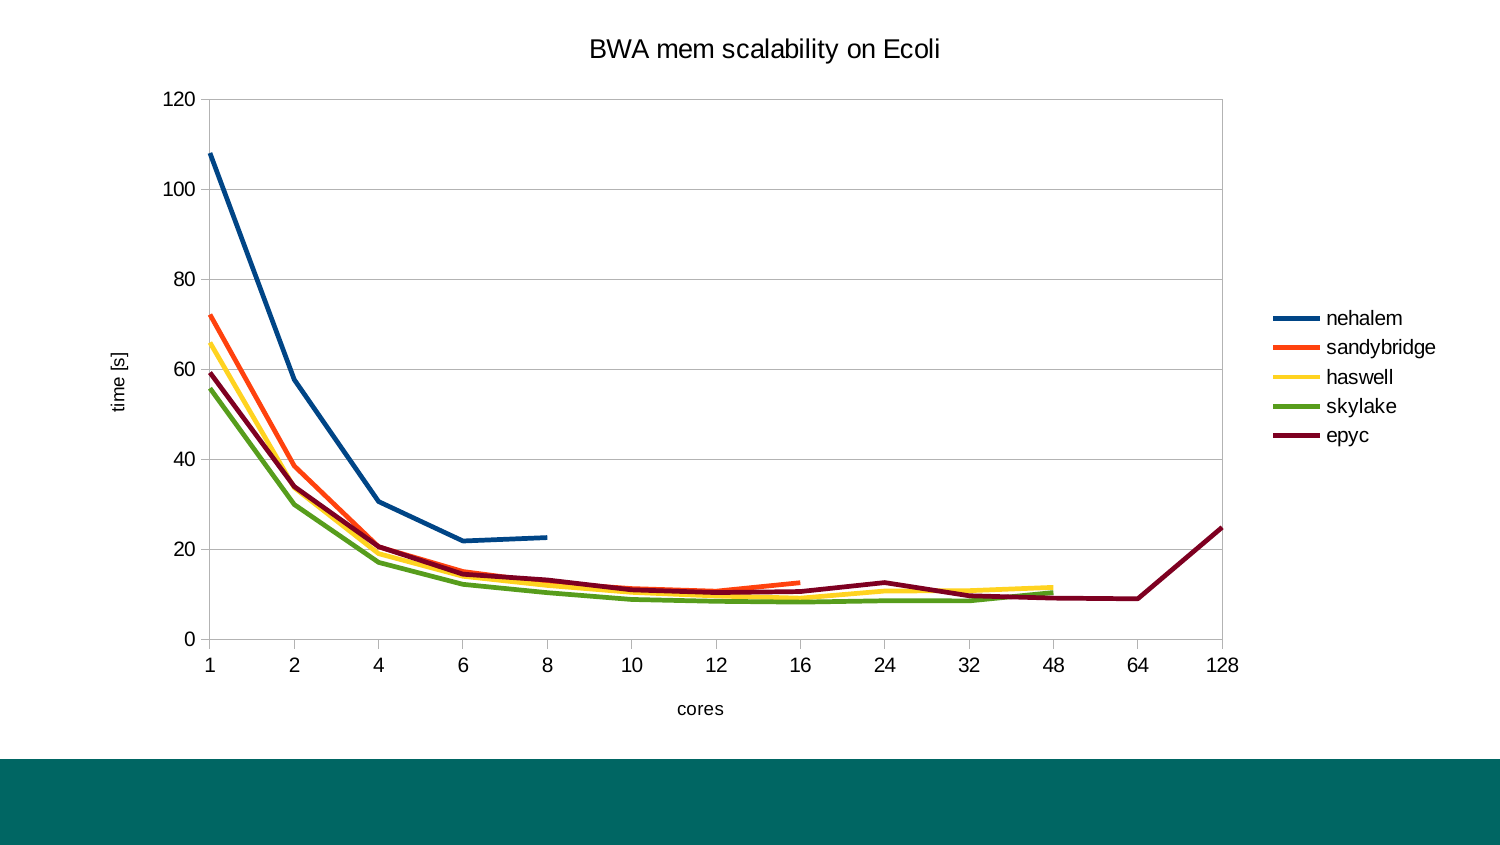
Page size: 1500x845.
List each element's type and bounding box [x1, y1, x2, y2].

chart [75, 3, 1456, 751]
